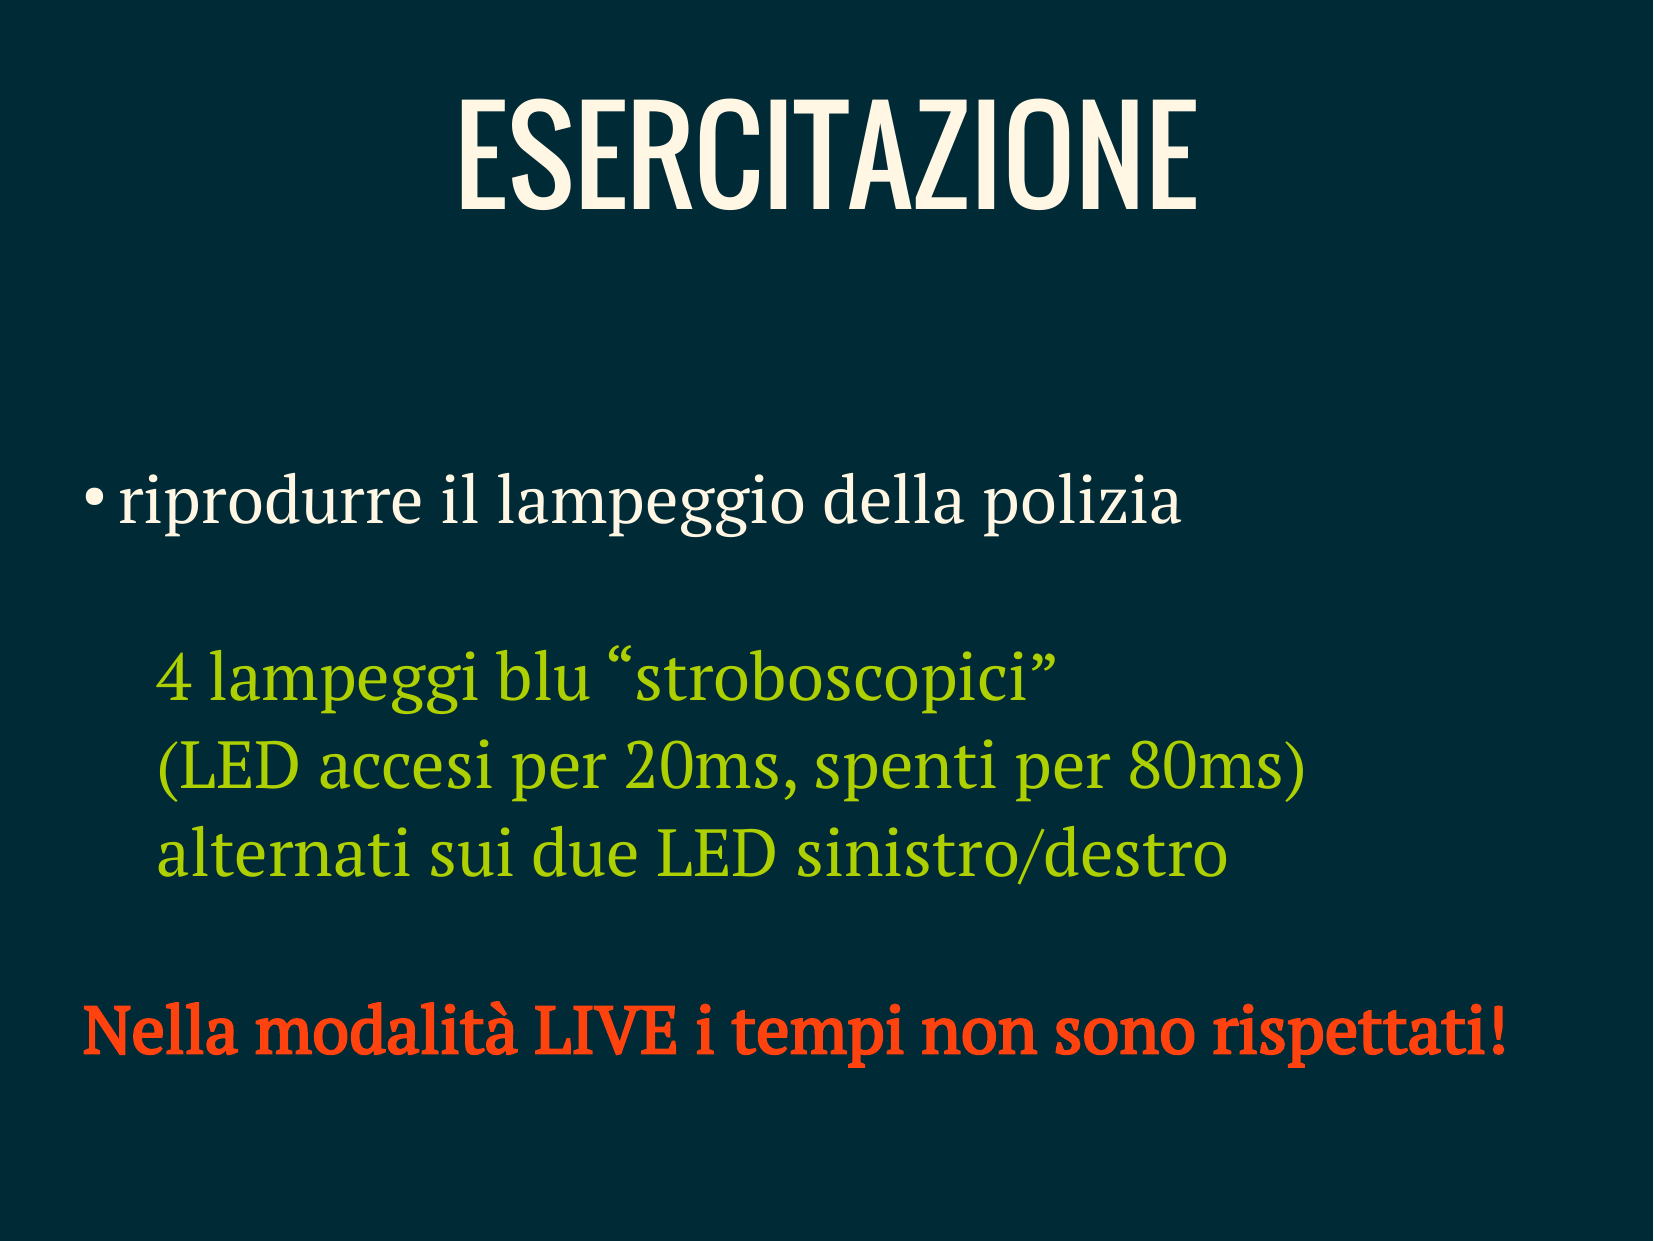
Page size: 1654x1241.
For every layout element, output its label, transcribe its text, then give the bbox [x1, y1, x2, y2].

title ESERCITAZIONE [82, 49, 1571, 257]
text_box riprodurre il lampeggio della polizia 4 lampeggi blu “stroboscopici” (LED accesi per 20ms, spenti per 80ms) alternati sui due LED sinistro/destro Nella modalità LIVE i tempi non sono rispettati! [82, 366, 1571, 1193]
